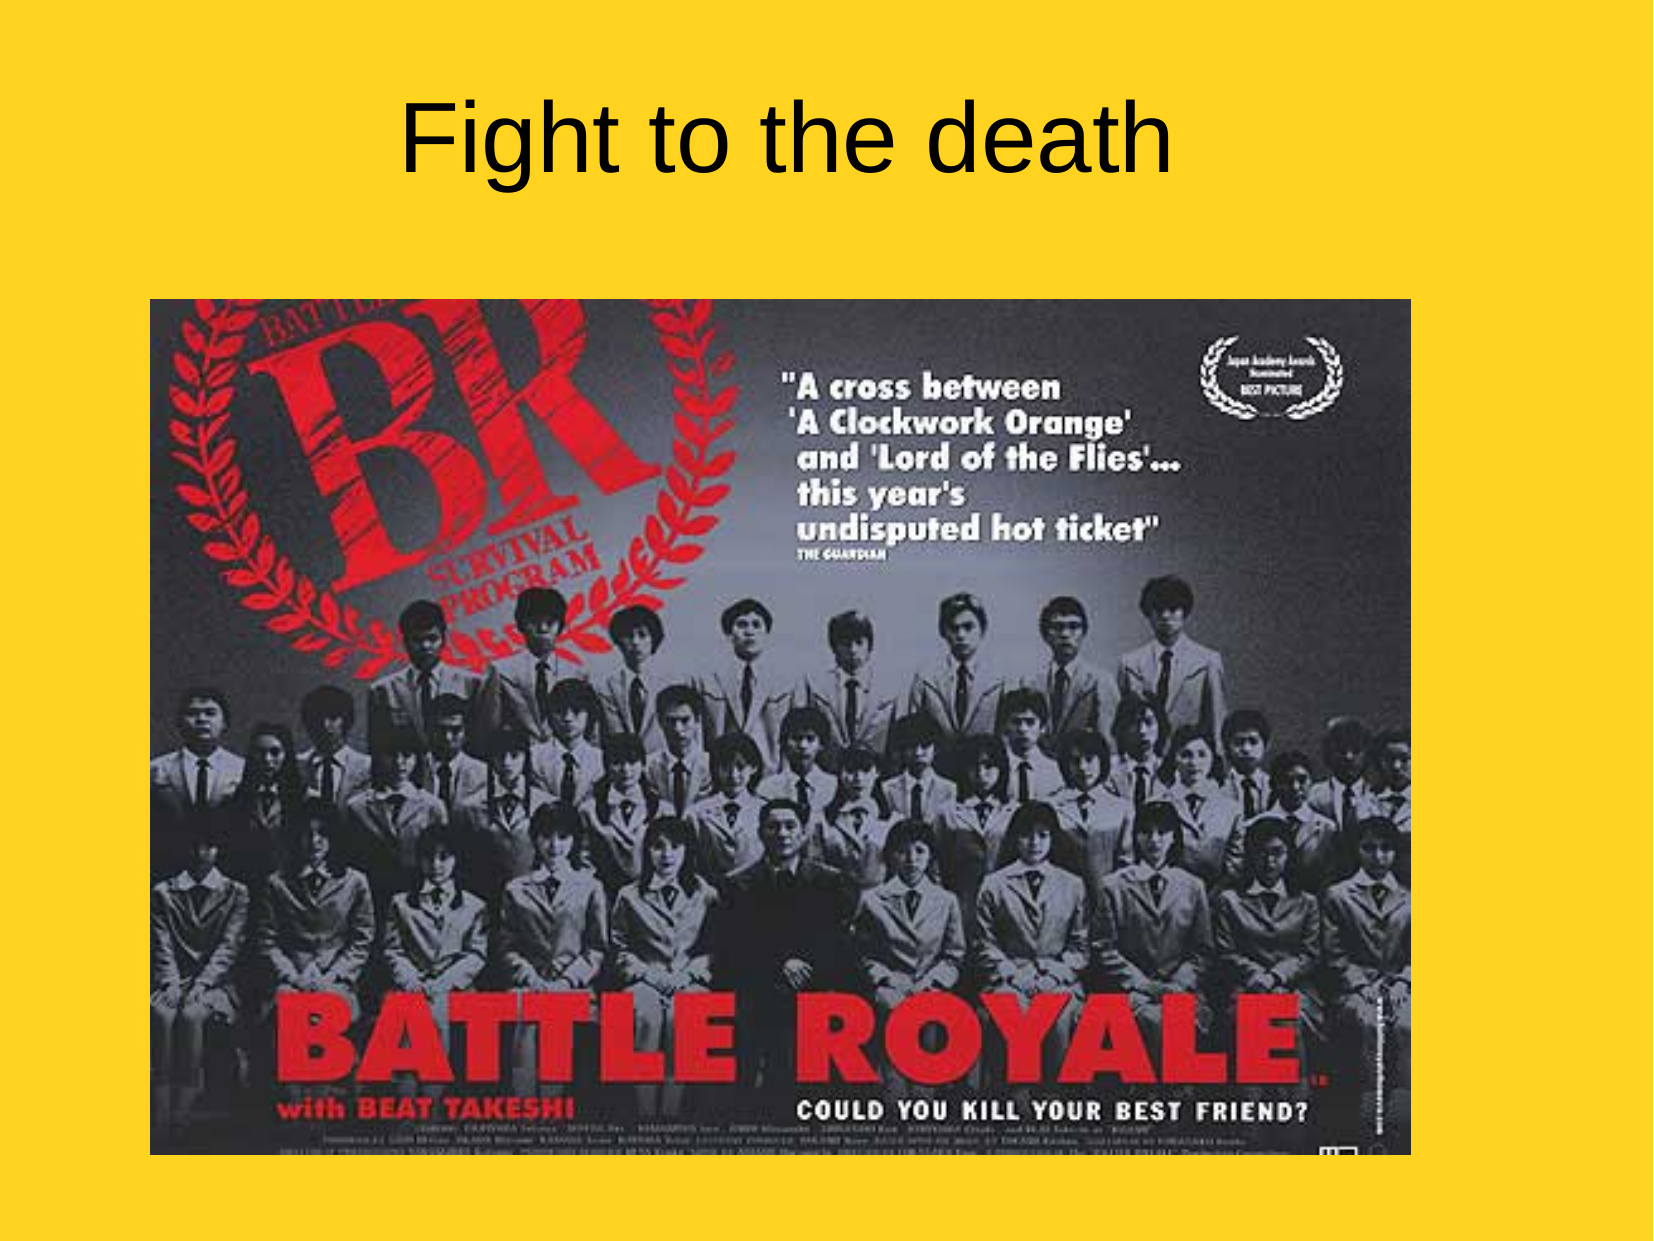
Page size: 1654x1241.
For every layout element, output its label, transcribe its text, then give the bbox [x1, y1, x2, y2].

text_box Fight to the death [120, 75, 1456, 202]
picture [150, 299, 1411, 1156]
